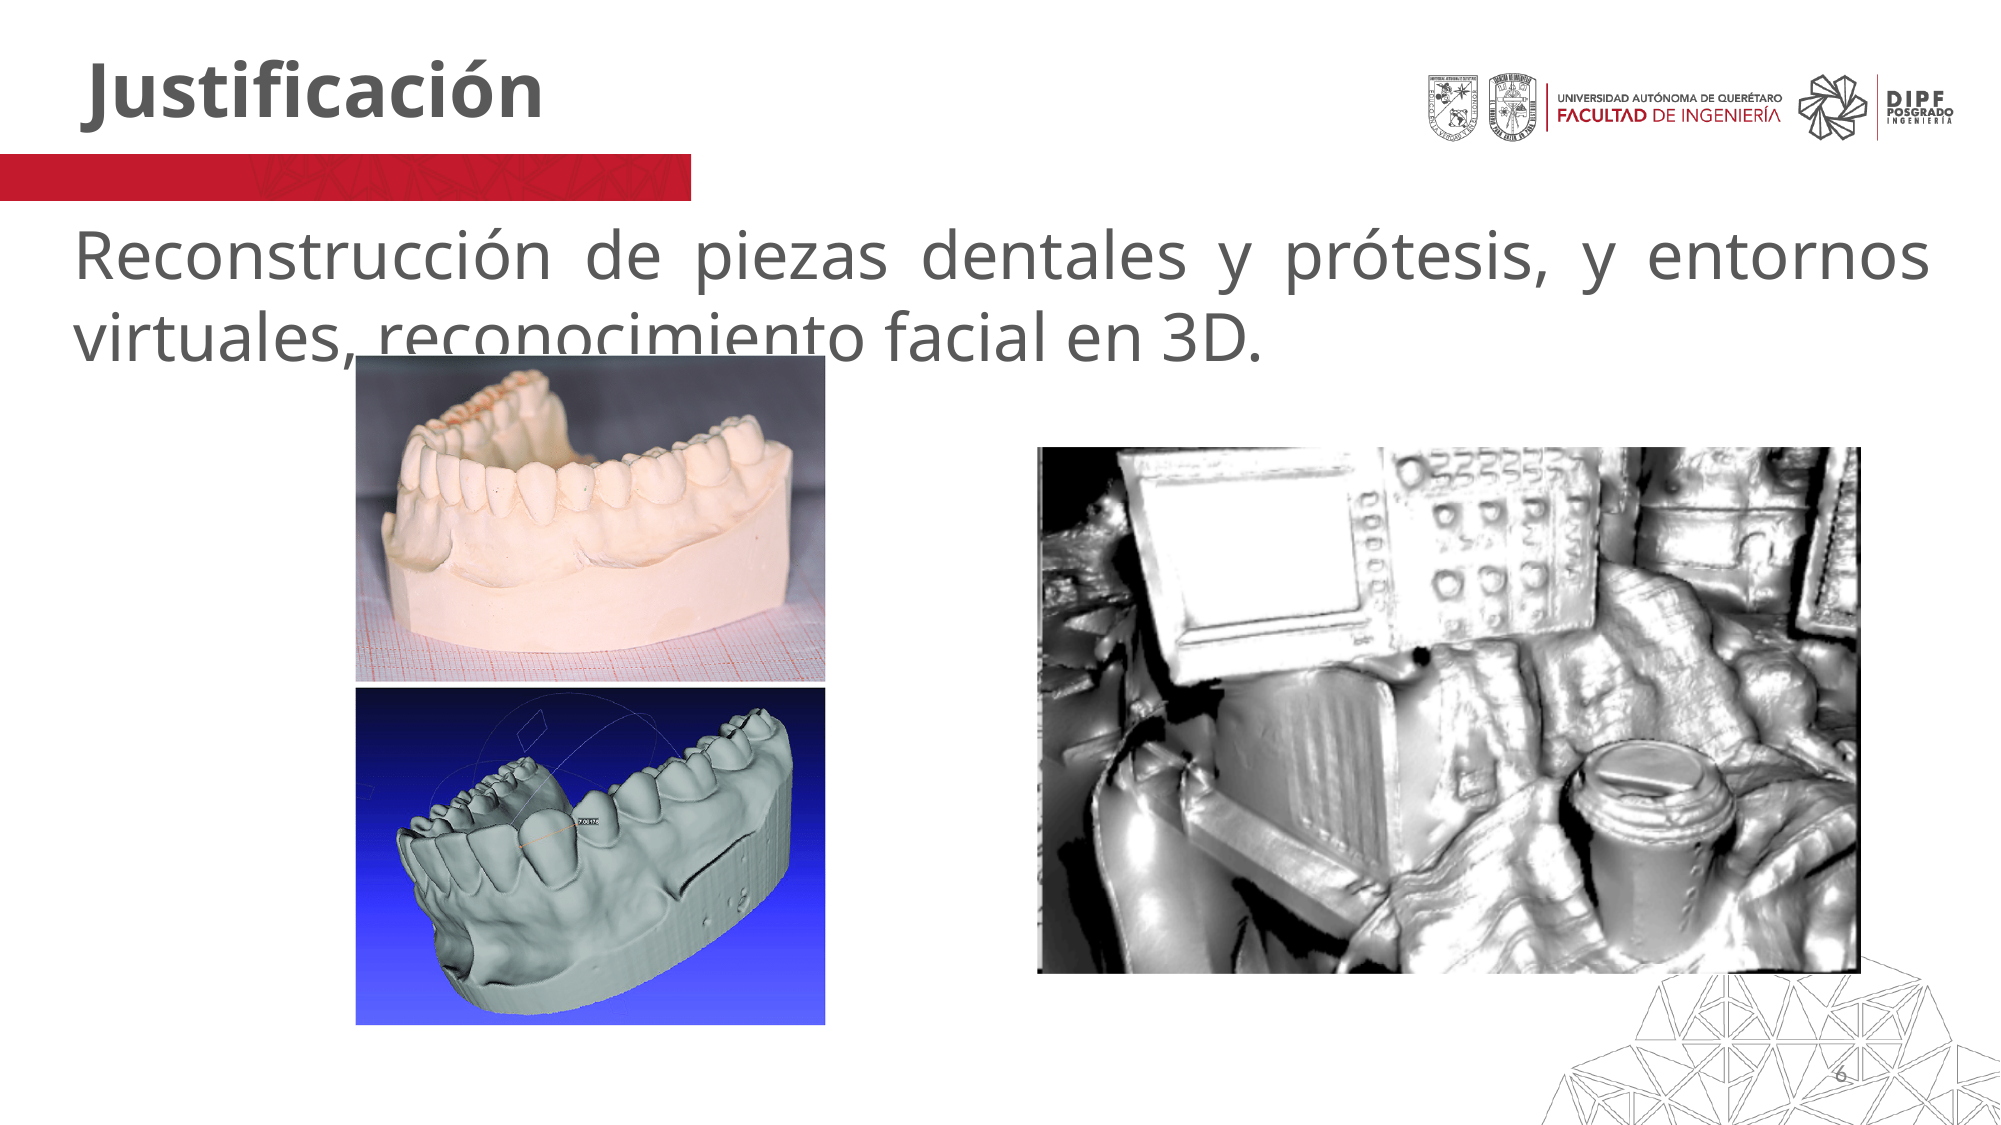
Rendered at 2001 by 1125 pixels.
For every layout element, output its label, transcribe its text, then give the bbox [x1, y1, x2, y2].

picture [0, 154, 692, 201]
text_box Justificación [66, 14, 692, 154]
picture [1033, 446, 2000, 1125]
picture [354, 354, 827, 1027]
picture [1422, 66, 1959, 160]
text_box Reconstrucción de piezas dentales y prótesis, y entornos virtuales, reconocimiento facial en 3D. [59, 206, 1949, 372]
